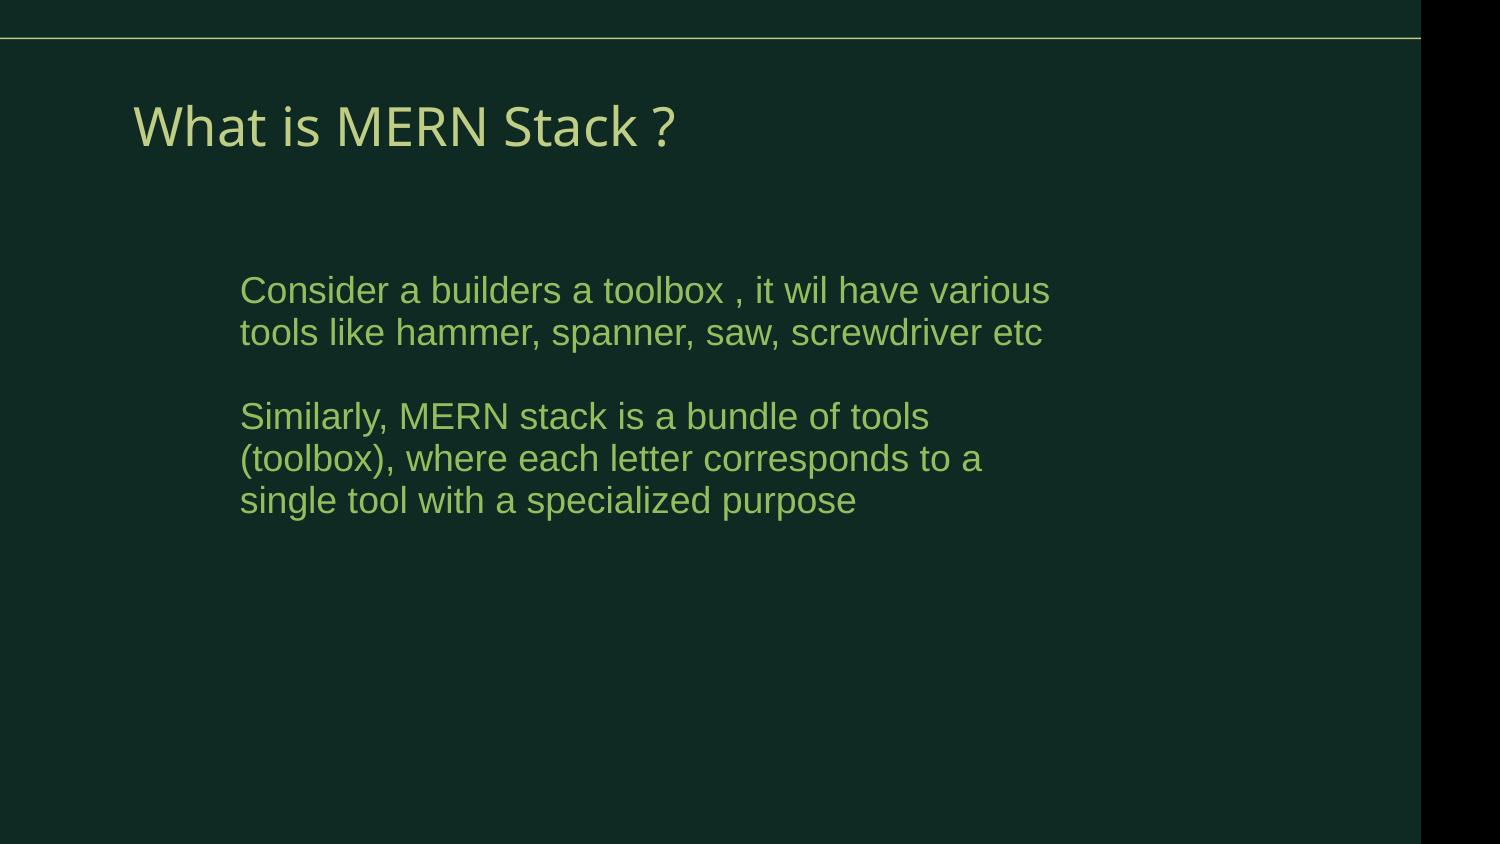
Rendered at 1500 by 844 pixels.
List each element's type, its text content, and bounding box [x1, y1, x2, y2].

text_box Consider a builders a toolbox , it wil have various tools like hammer, spanner, saw, screwdriver etc Similarly, MERN stack is a bundle of tools (toolbox), where each letter corresponds to a single tool with a specialized purpose [225, 262, 1088, 676]
title What is MERN Stack ? [118, 73, 900, 214]
